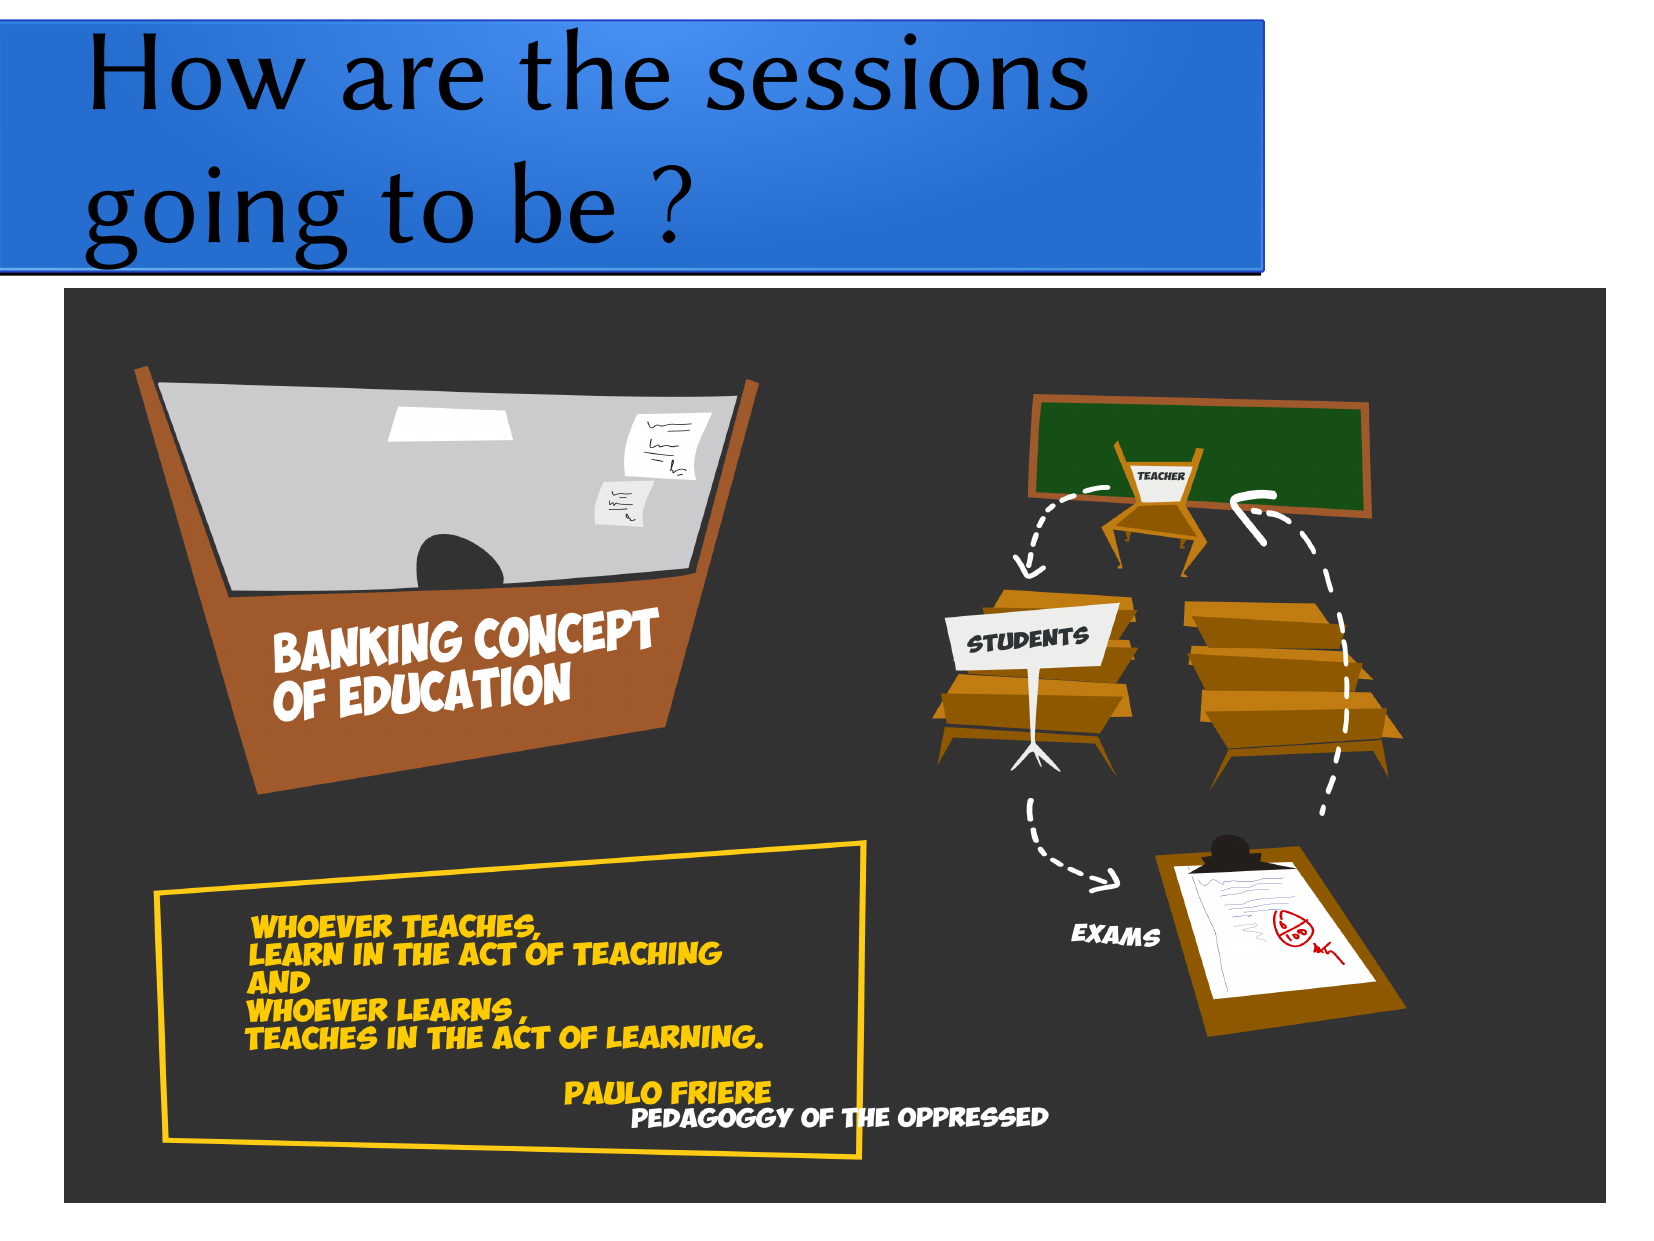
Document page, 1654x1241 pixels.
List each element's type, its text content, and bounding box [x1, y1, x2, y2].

picture [64, 288, 1606, 1203]
title How are the sessions going to be ? [82, 1, 1412, 275]
